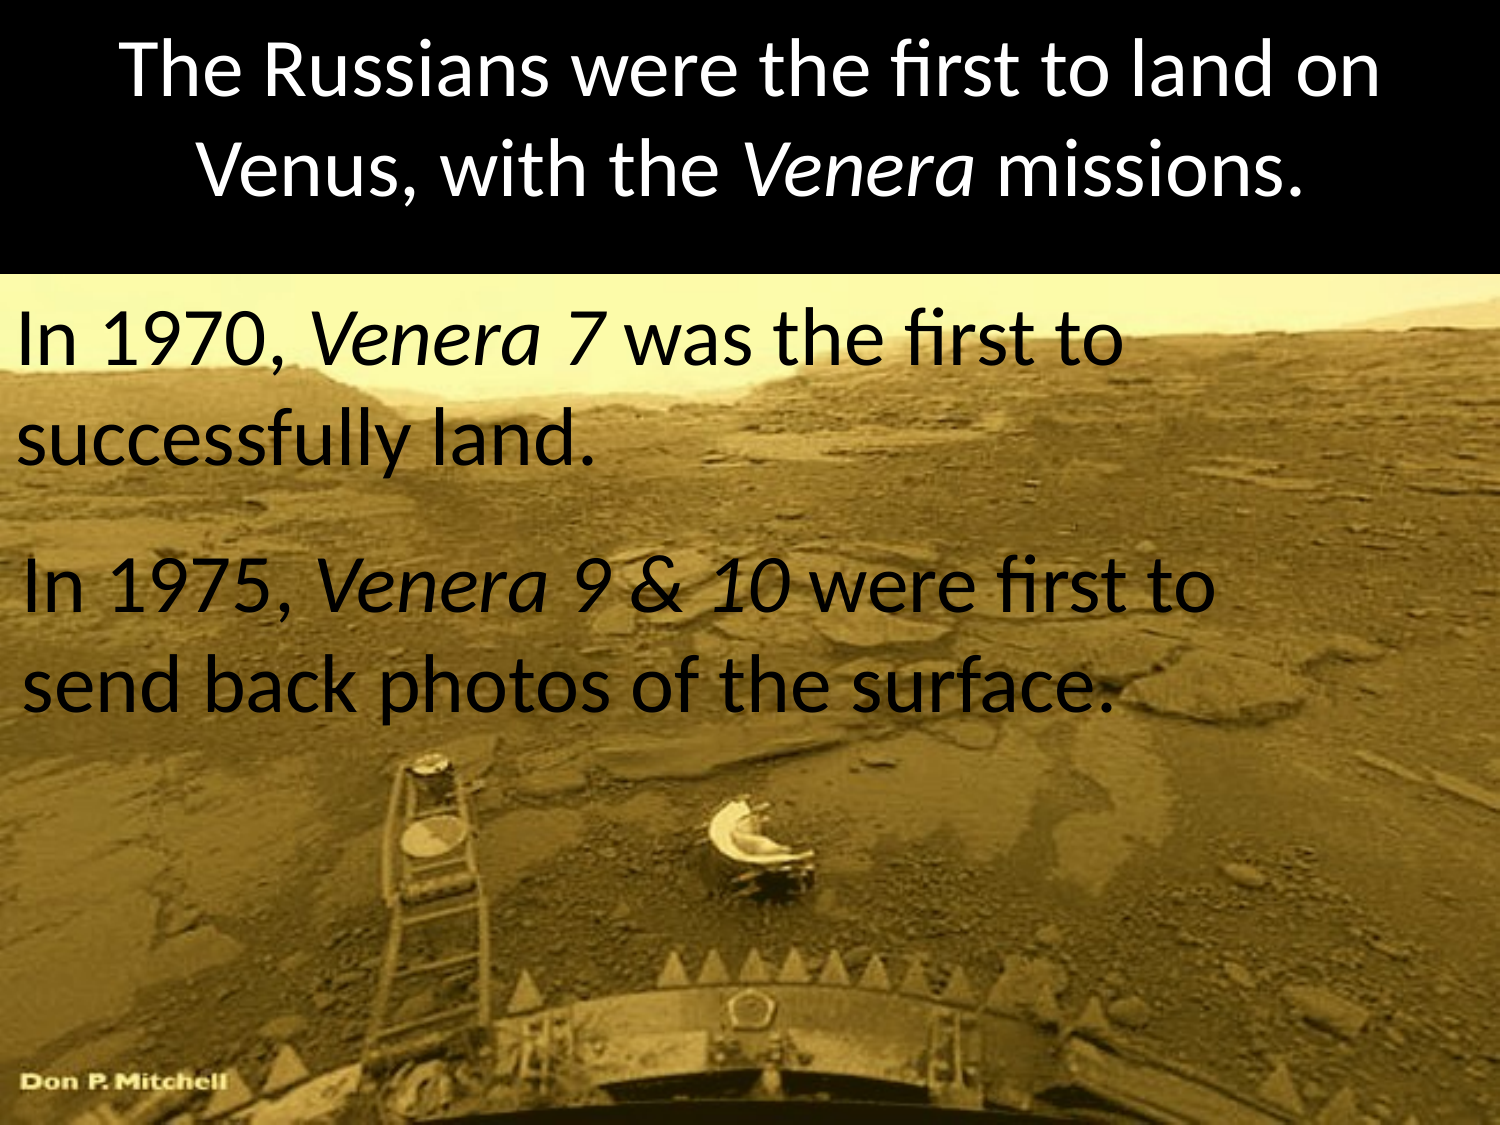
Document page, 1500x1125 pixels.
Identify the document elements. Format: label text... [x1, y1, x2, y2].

picture [0, 274, 1500, 1125]
text_box In 1975, Venera 9 & 10 were first to send back photos of the surface. [6, 522, 1404, 740]
text_box The Russians were the first to land on Venus, with the Venera missions. [2, 5, 1500, 223]
text_box In 1970, Venera 7 was the first to successfully land. [0, 275, 1397, 493]
